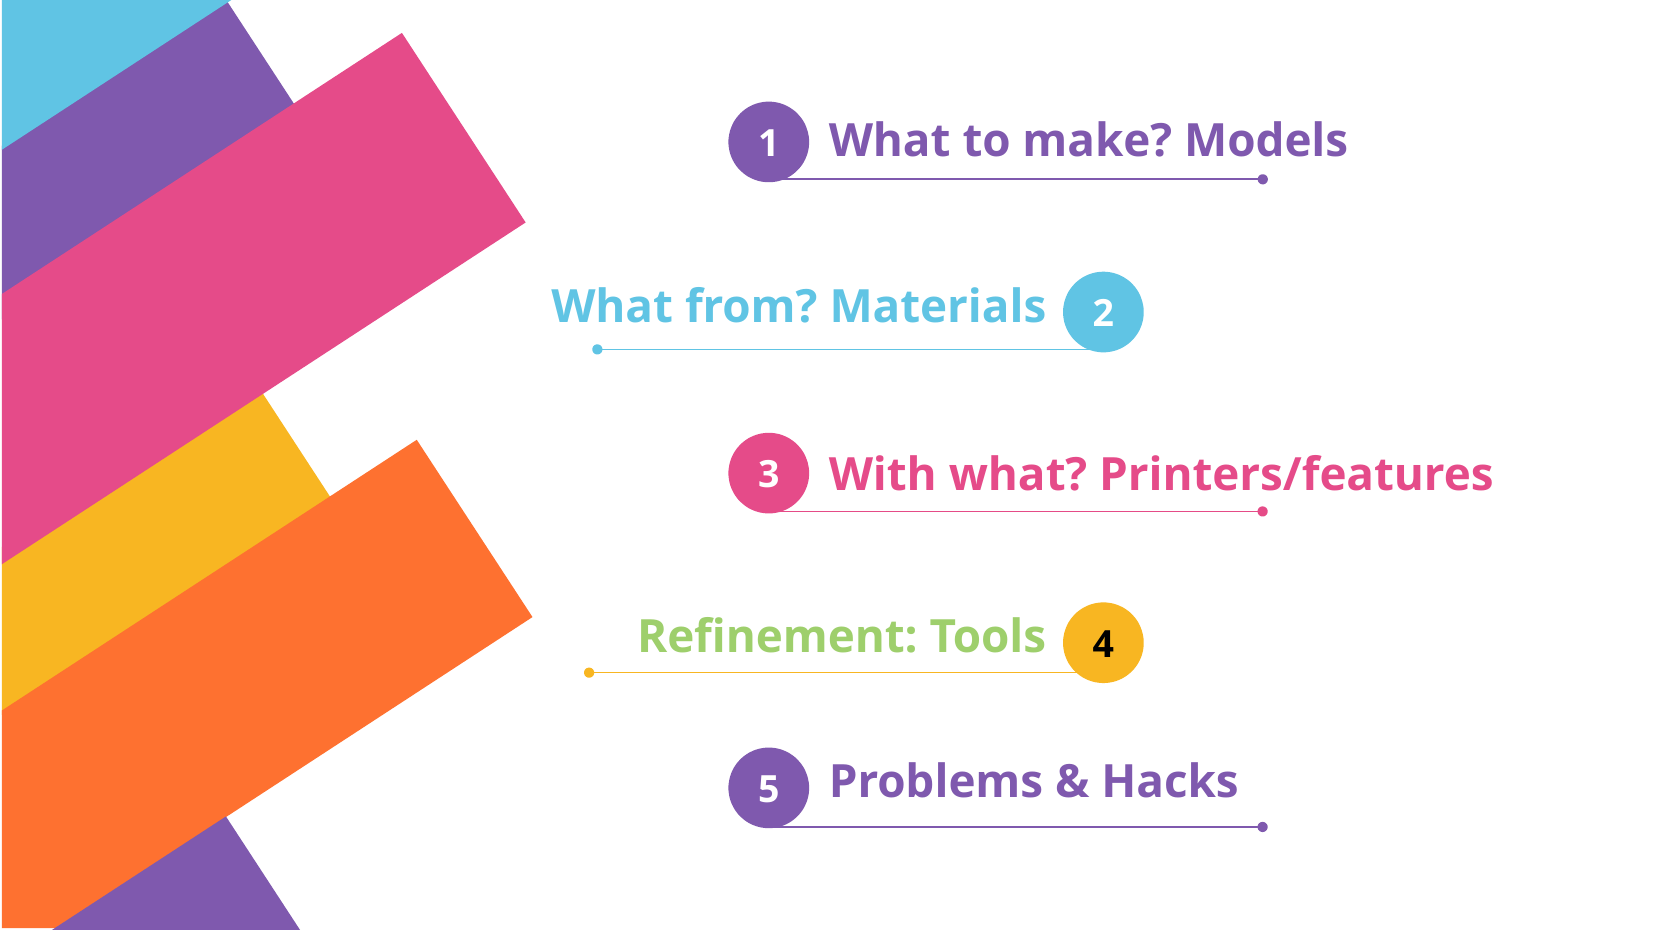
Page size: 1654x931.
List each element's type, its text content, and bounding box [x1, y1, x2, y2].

title Refinement: Tools [383, 572, 1047, 698]
text_box [1257, 174, 1268, 185]
title What from? Materials [383, 241, 1047, 367]
title What to make? Models [828, 75, 1477, 201]
text_box 5 [728, 747, 810, 829]
title With what? Printers/features [828, 410, 1506, 536]
text_box 3 [728, 432, 810, 514]
title Problems & Hacks [828, 724, 1388, 836]
text_box 4 [1063, 602, 1144, 684]
text_box 1 [728, 101, 810, 183]
text_box 2 [1063, 271, 1144, 353]
